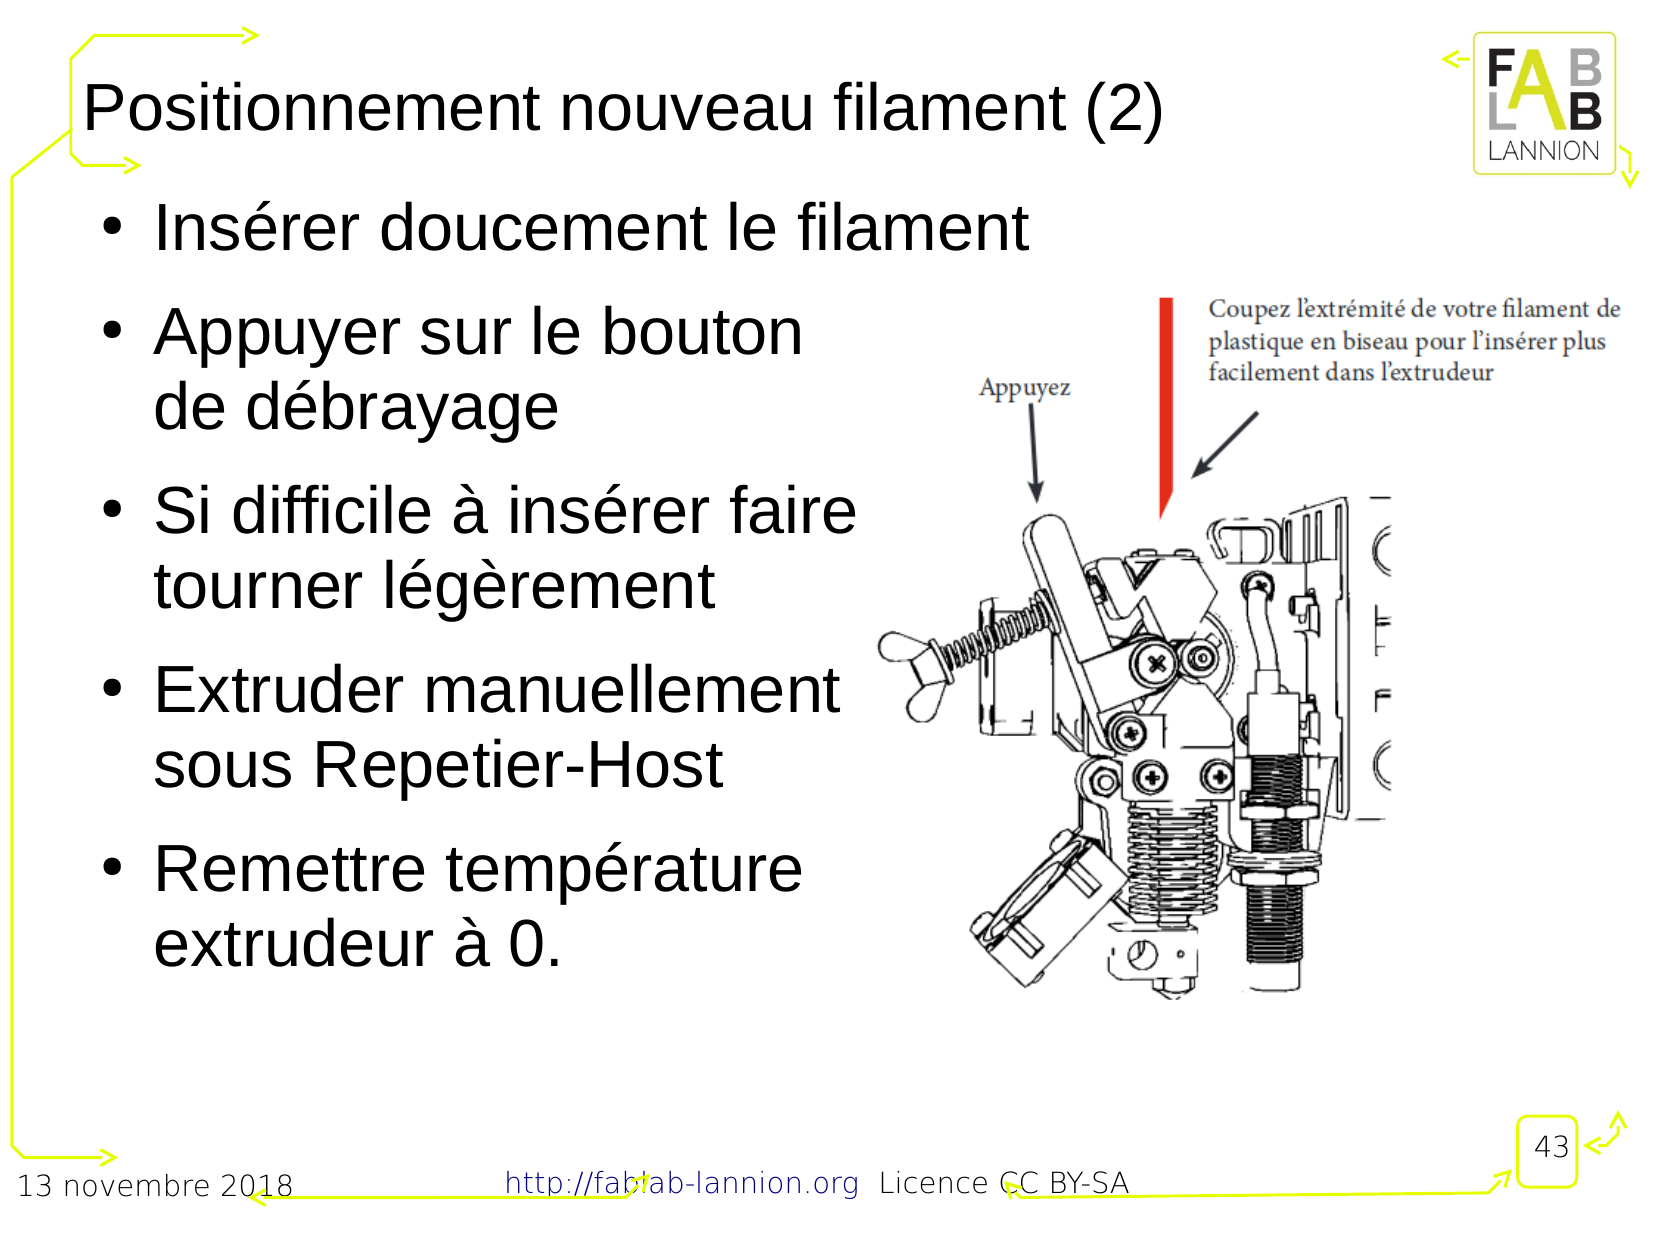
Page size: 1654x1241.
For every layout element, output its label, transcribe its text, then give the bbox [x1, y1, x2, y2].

picture [1470, 29, 1619, 178]
title Positionnement nouveau filament (2) [82, 49, 1441, 166]
list Insérer doucement le filament Appuyer sur le bouton de débrayage Si difficile à insérer faire tourner légèrement Extruder manuellement sous Repetier-Host Remettre température extrudeur à 0. [82, 190, 1571, 1016]
picture [874, 270, 1651, 1028]
